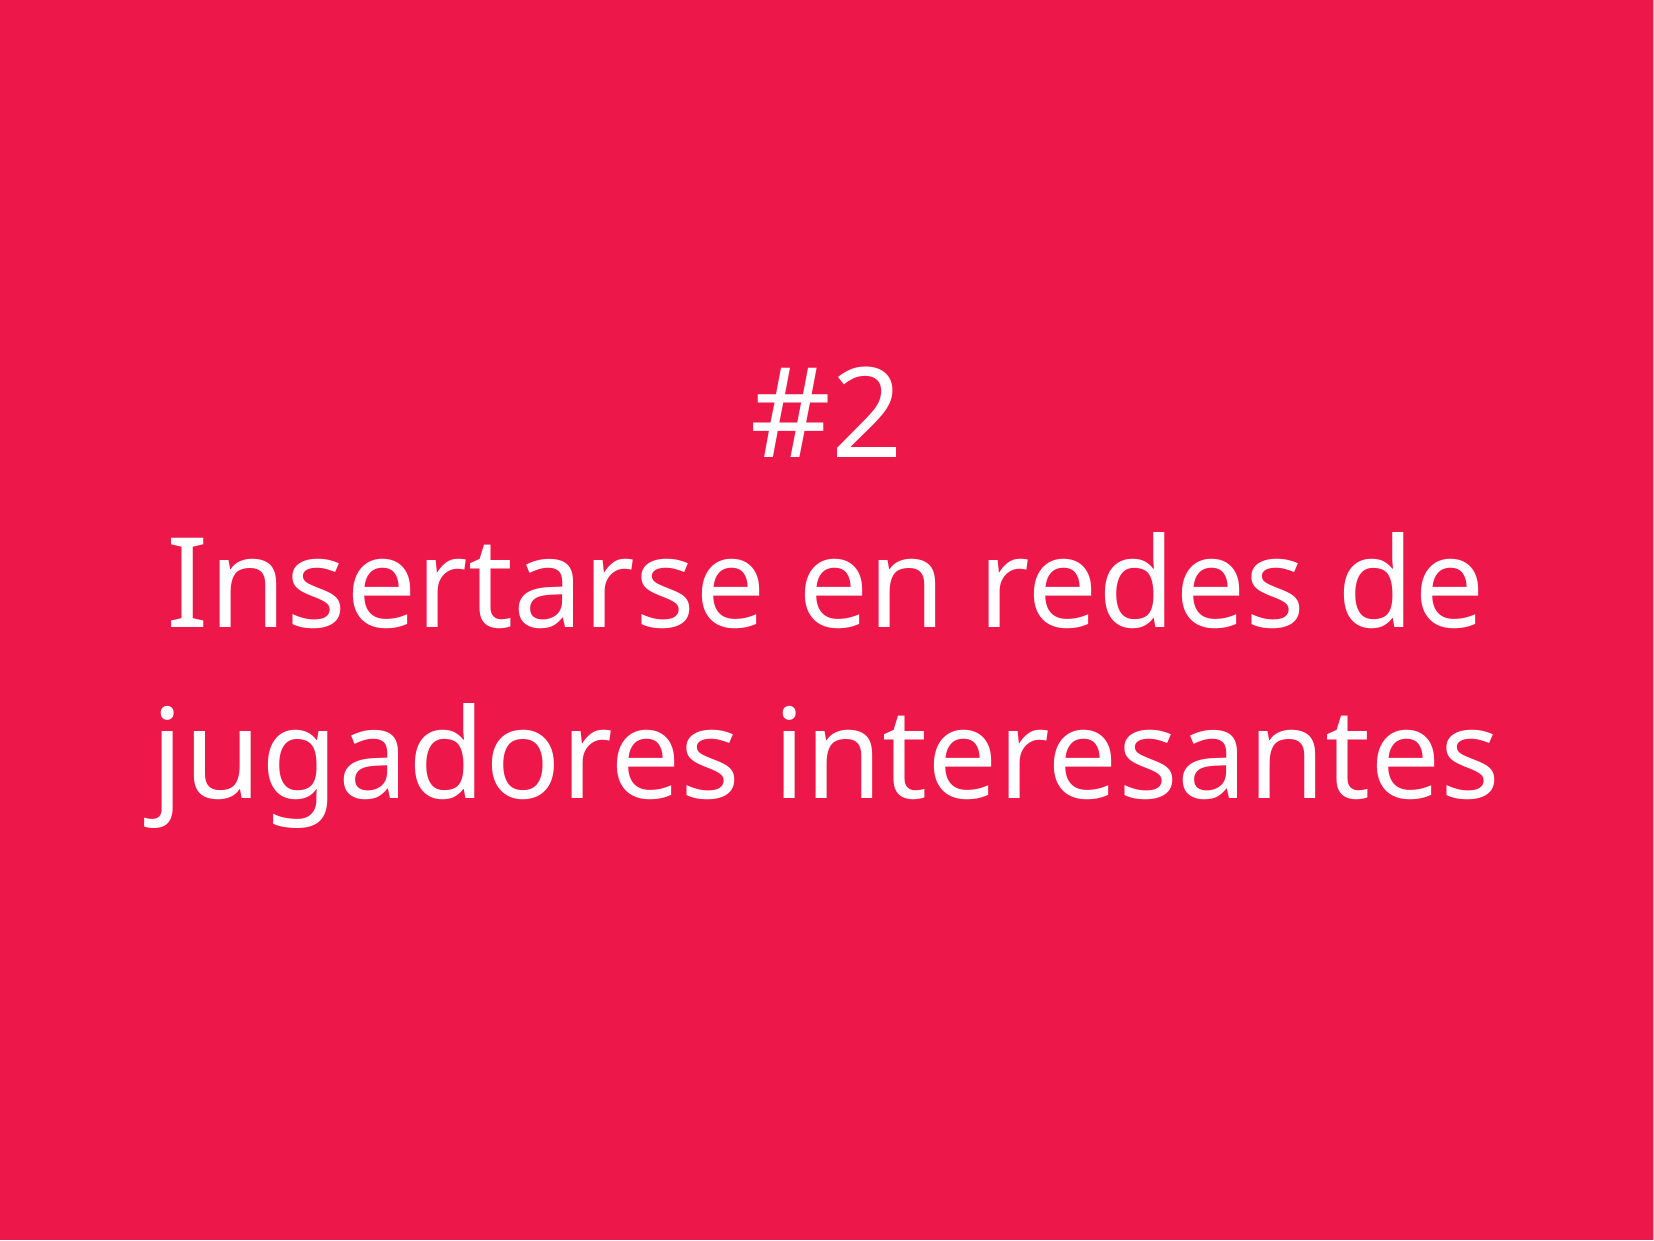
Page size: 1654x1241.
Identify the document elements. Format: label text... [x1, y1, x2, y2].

subtitle #2 Insertarse en redes de jugadores interesantes [82, 56, 1571, 1102]
